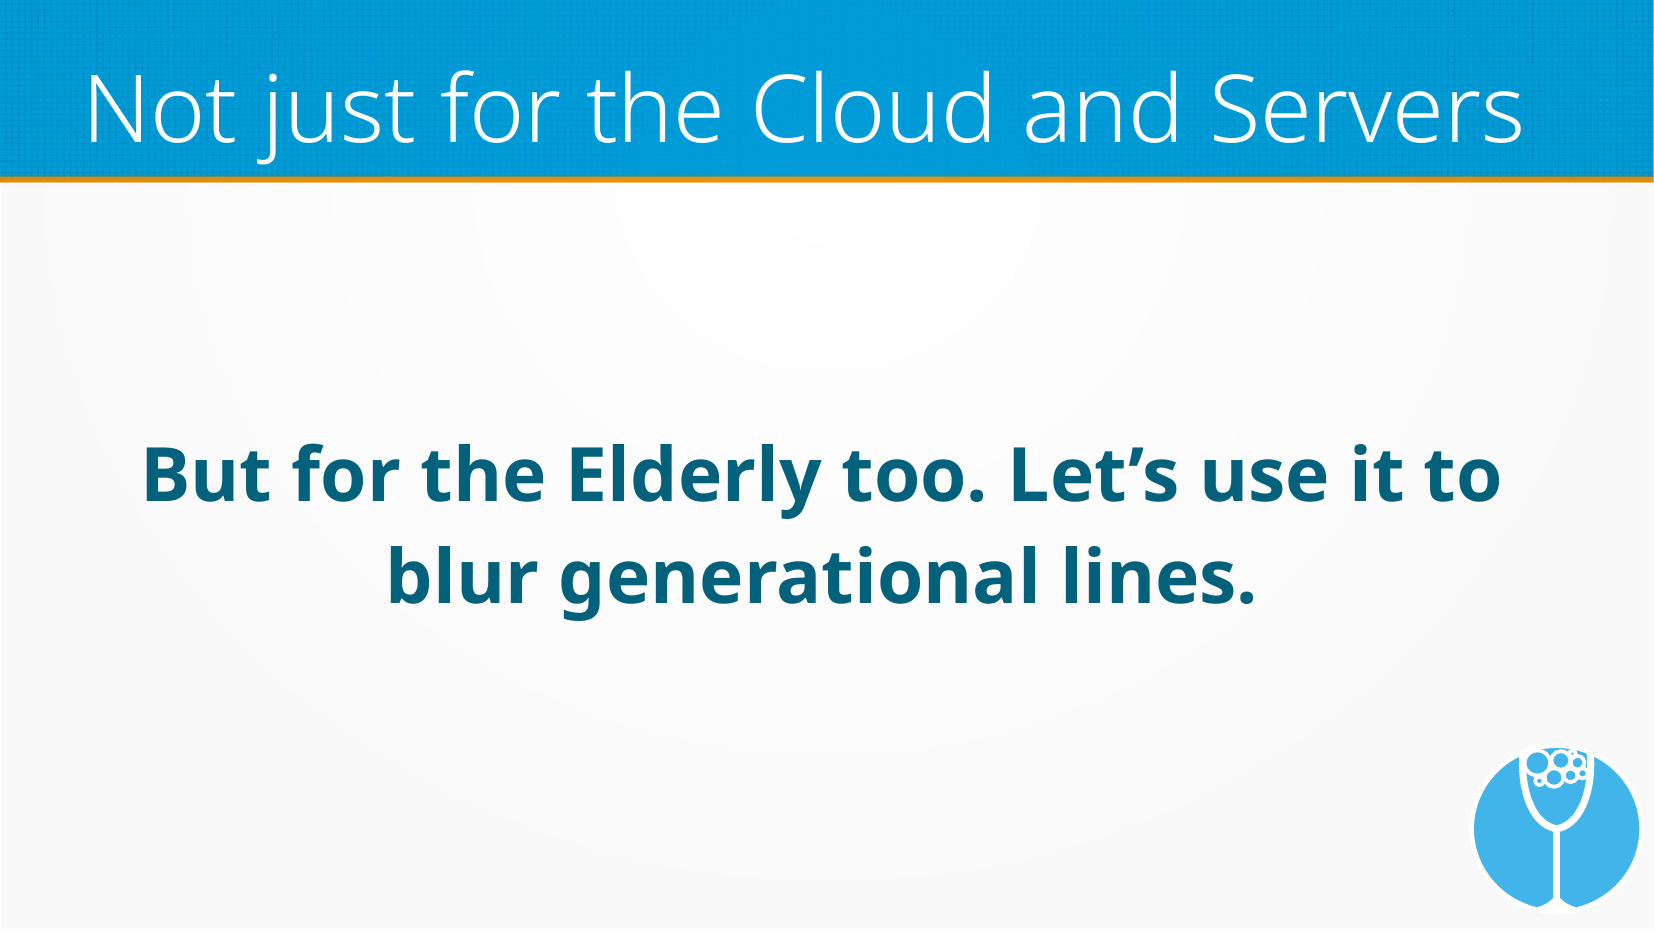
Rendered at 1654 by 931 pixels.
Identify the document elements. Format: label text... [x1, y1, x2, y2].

title Not just for the Cloud and Servers [82, 14, 1571, 171]
picture [0, 175, 1654, 931]
subtitle But for the Elderly too. Let’s use it to blur generational lines. [82, 236, 1563, 811]
